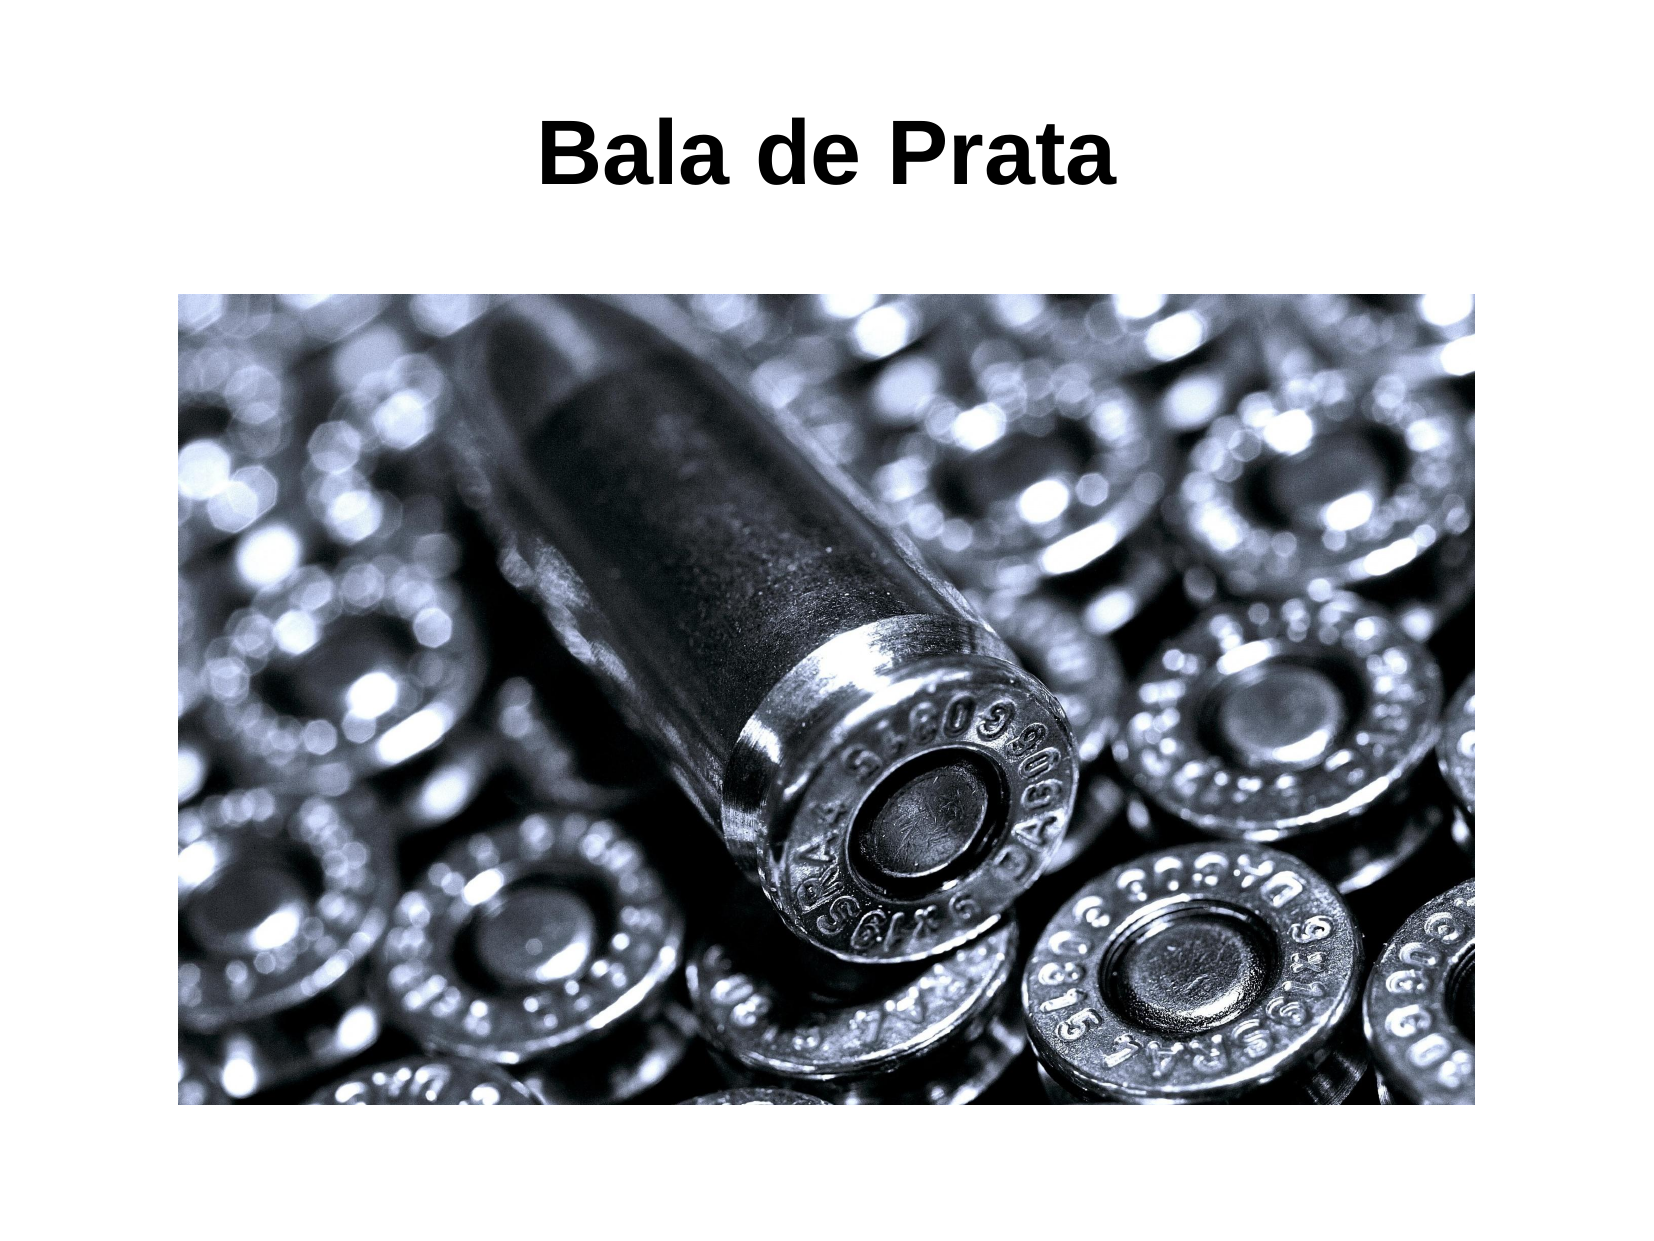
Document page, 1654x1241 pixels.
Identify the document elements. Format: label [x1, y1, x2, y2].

picture [178, 294, 1475, 1105]
